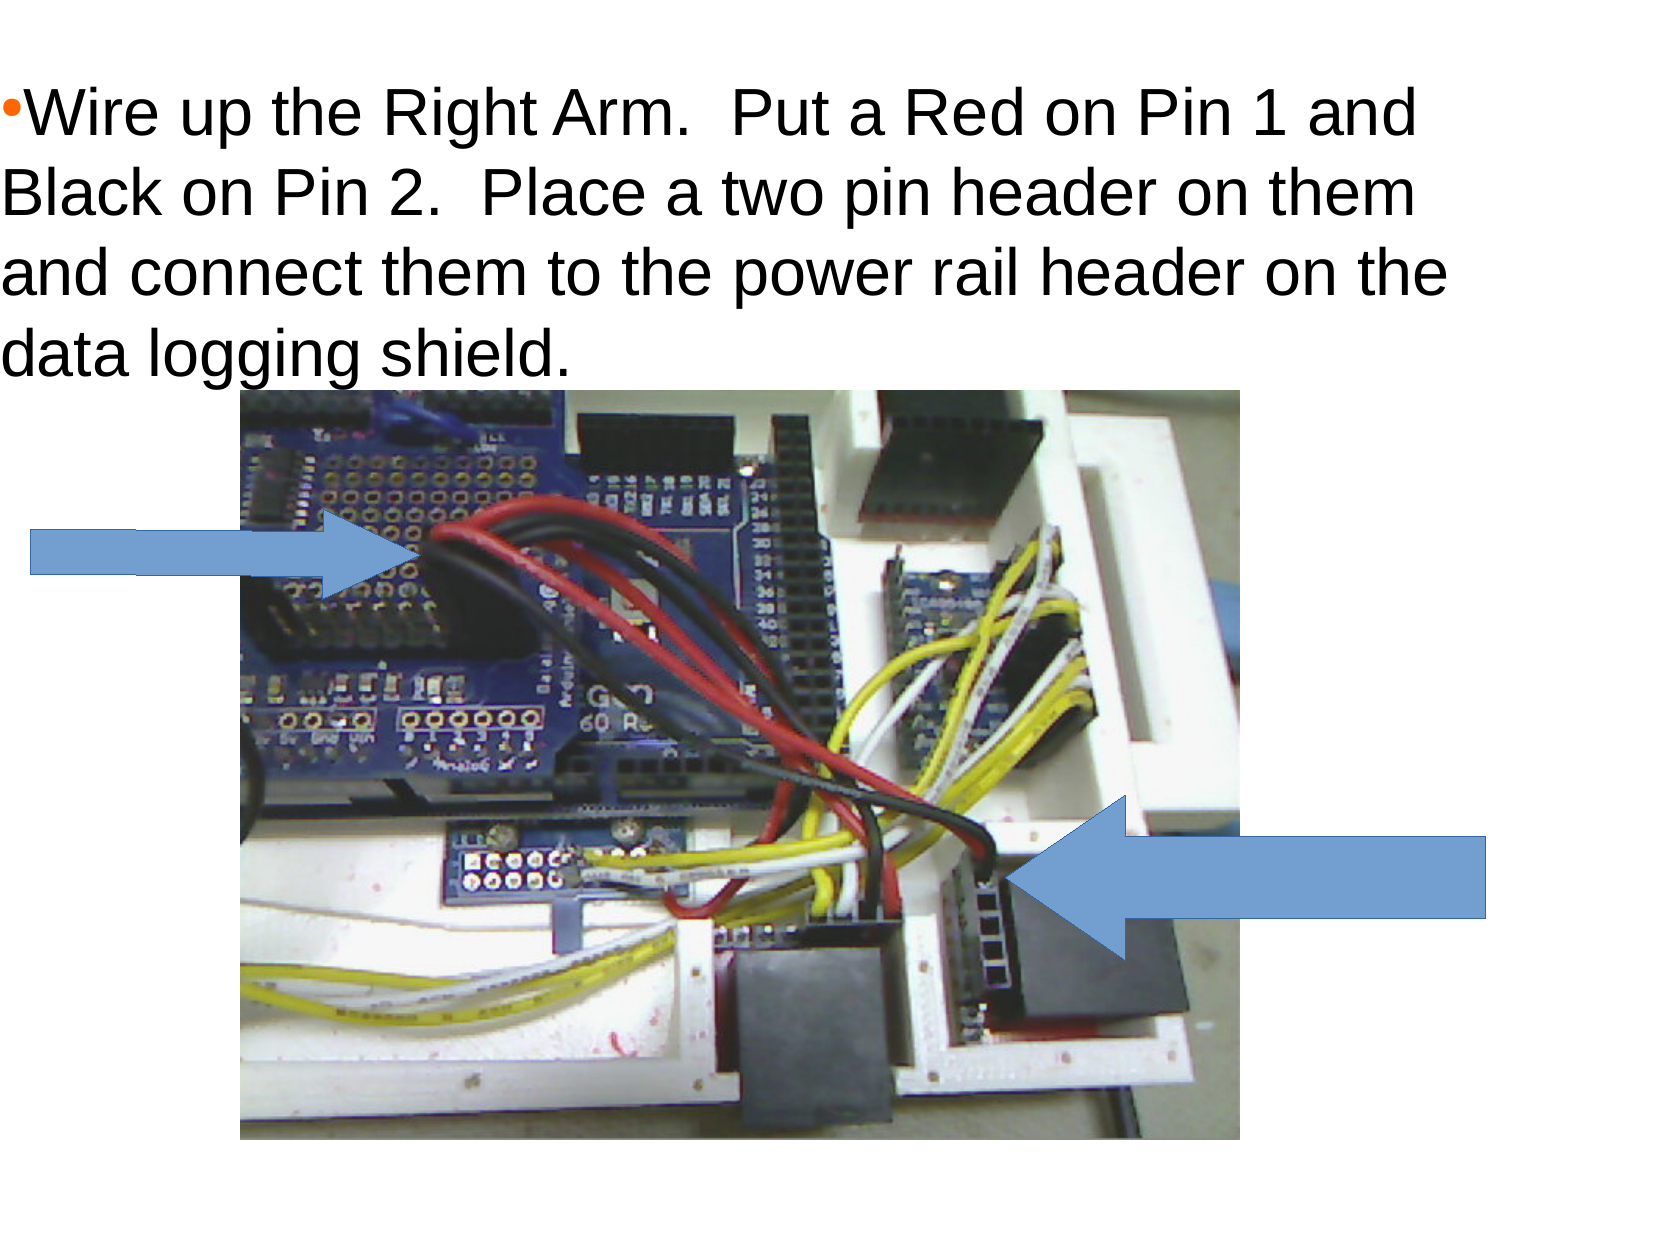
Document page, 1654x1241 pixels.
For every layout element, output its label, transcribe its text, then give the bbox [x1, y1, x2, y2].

list Wire up the Right Arm. Put a Red on Pin 1 and Black on Pin 2. Place a two pin header on them and connect them to the power rail header on the data logging shield. [0, 69, 1489, 901]
picture [240, 901, 1240, 1141]
text_box [1005, 795, 1486, 961]
text_box [30, 509, 421, 600]
